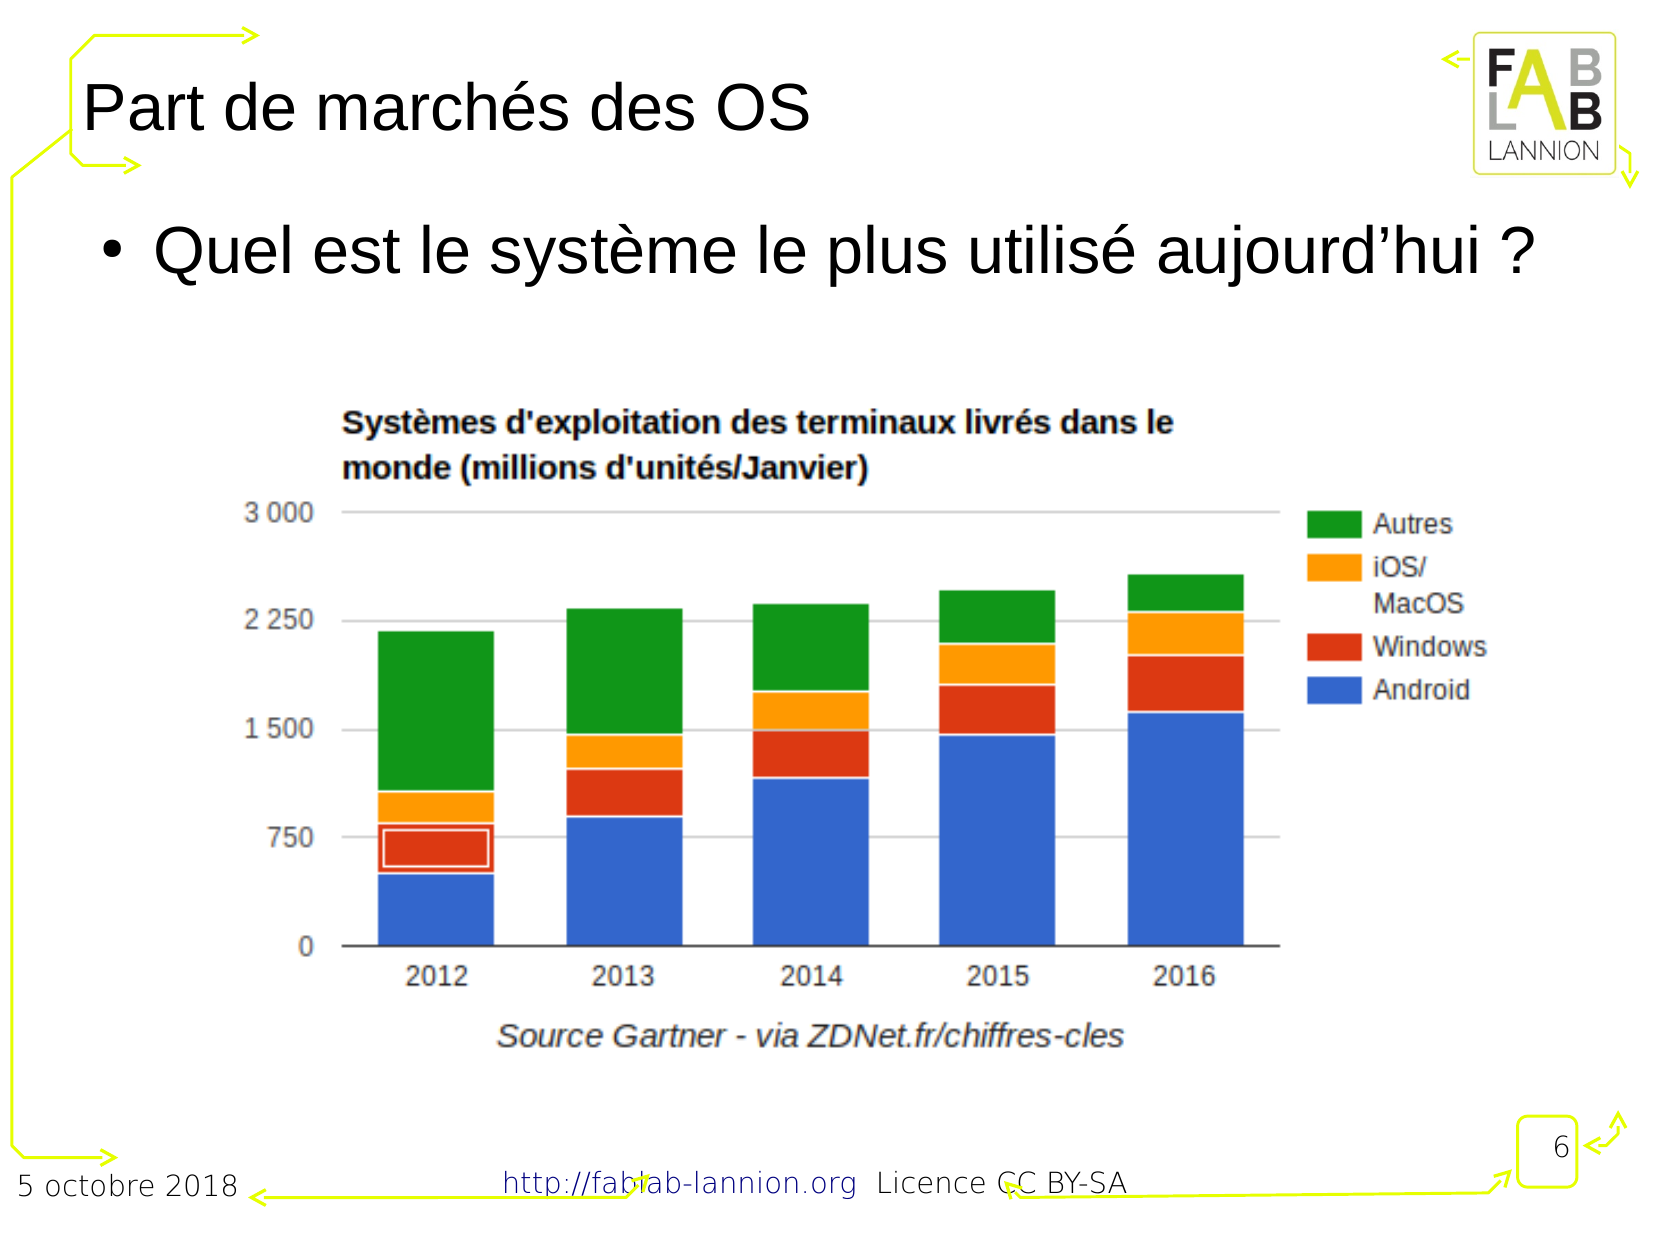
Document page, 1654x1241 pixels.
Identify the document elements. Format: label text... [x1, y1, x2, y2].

list Quel est le système le plus utilisé aujourd’hui ? [82, 212, 1571, 497]
title Part de marchés des OS [82, 49, 1441, 166]
picture [206, 497, 1517, 1075]
picture [1470, 29, 1619, 178]
